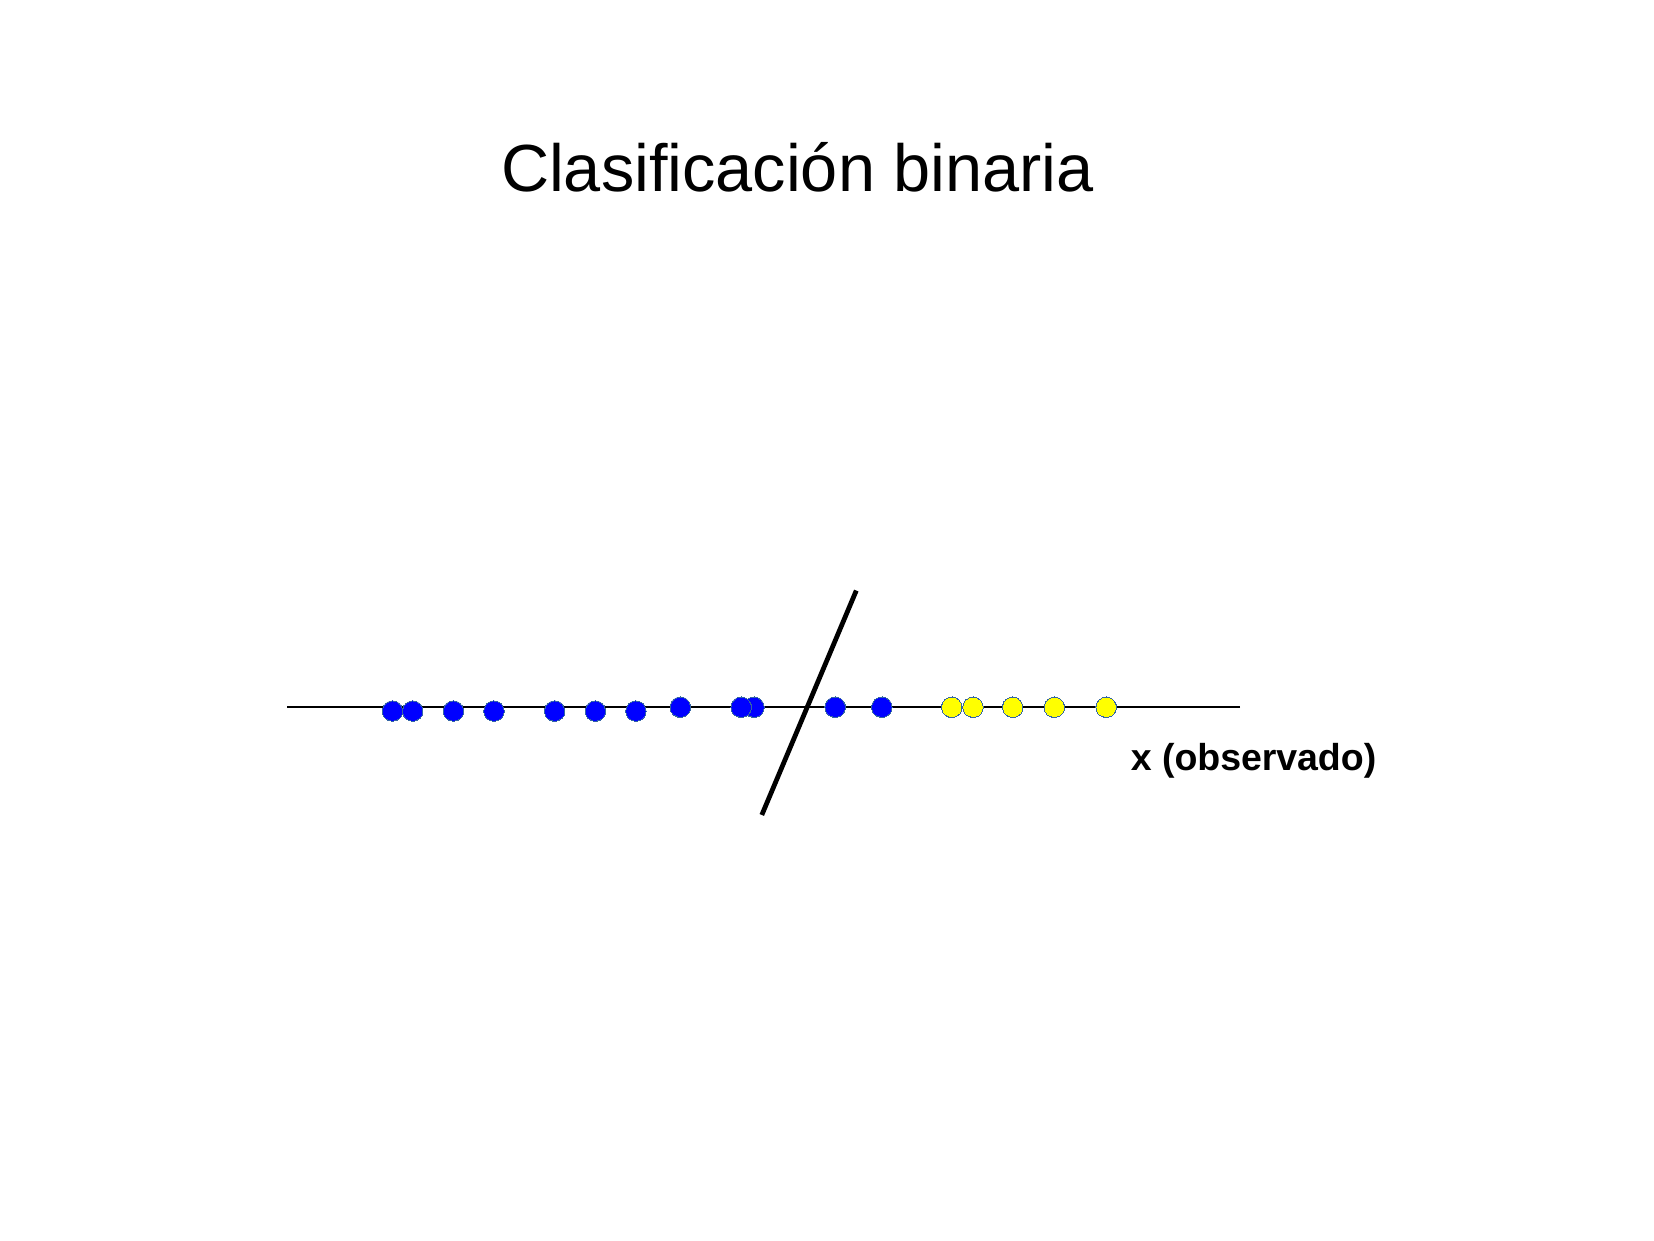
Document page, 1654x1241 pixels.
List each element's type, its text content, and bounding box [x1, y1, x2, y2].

text_box [730, 696, 765, 718]
text_box [382, 700, 423, 722]
text_box [1044, 696, 1065, 718]
text_box [670, 696, 691, 718]
text_box [1095, 696, 1117, 718]
text_box [941, 696, 984, 718]
text_box x (observado) [1116, 728, 1483, 870]
text_box [871, 696, 893, 718]
text_box [443, 700, 464, 722]
text_box [585, 700, 606, 722]
text_box [483, 700, 505, 722]
text_box [824, 696, 846, 718]
text_box [544, 700, 565, 722]
title Clasificación binaria [366, 76, 1229, 260]
text_box [625, 700, 647, 722]
text_box [1002, 696, 1023, 718]
